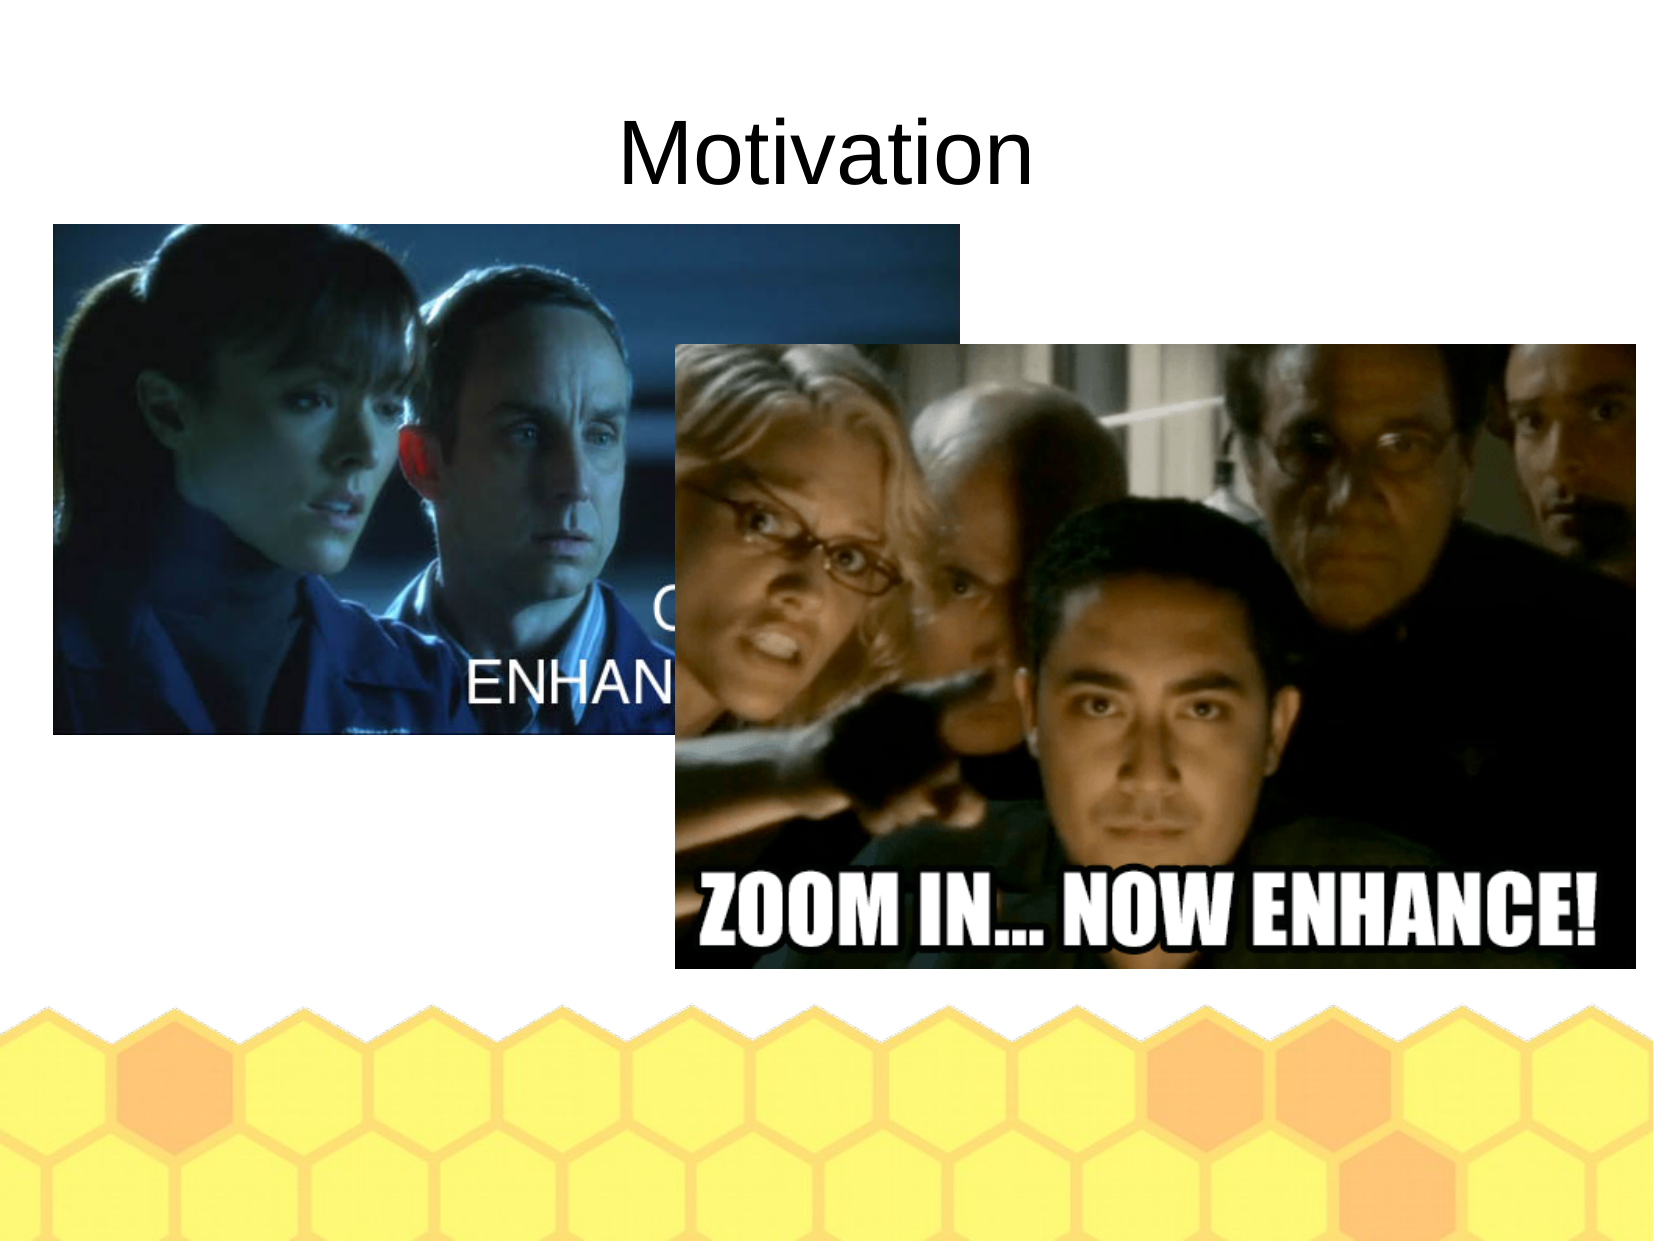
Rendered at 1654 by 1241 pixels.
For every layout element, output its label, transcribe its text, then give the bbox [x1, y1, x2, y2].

picture [0, 1001, 1654, 1241]
picture [53, 224, 1636, 969]
title Motivation [82, 49, 1571, 257]
